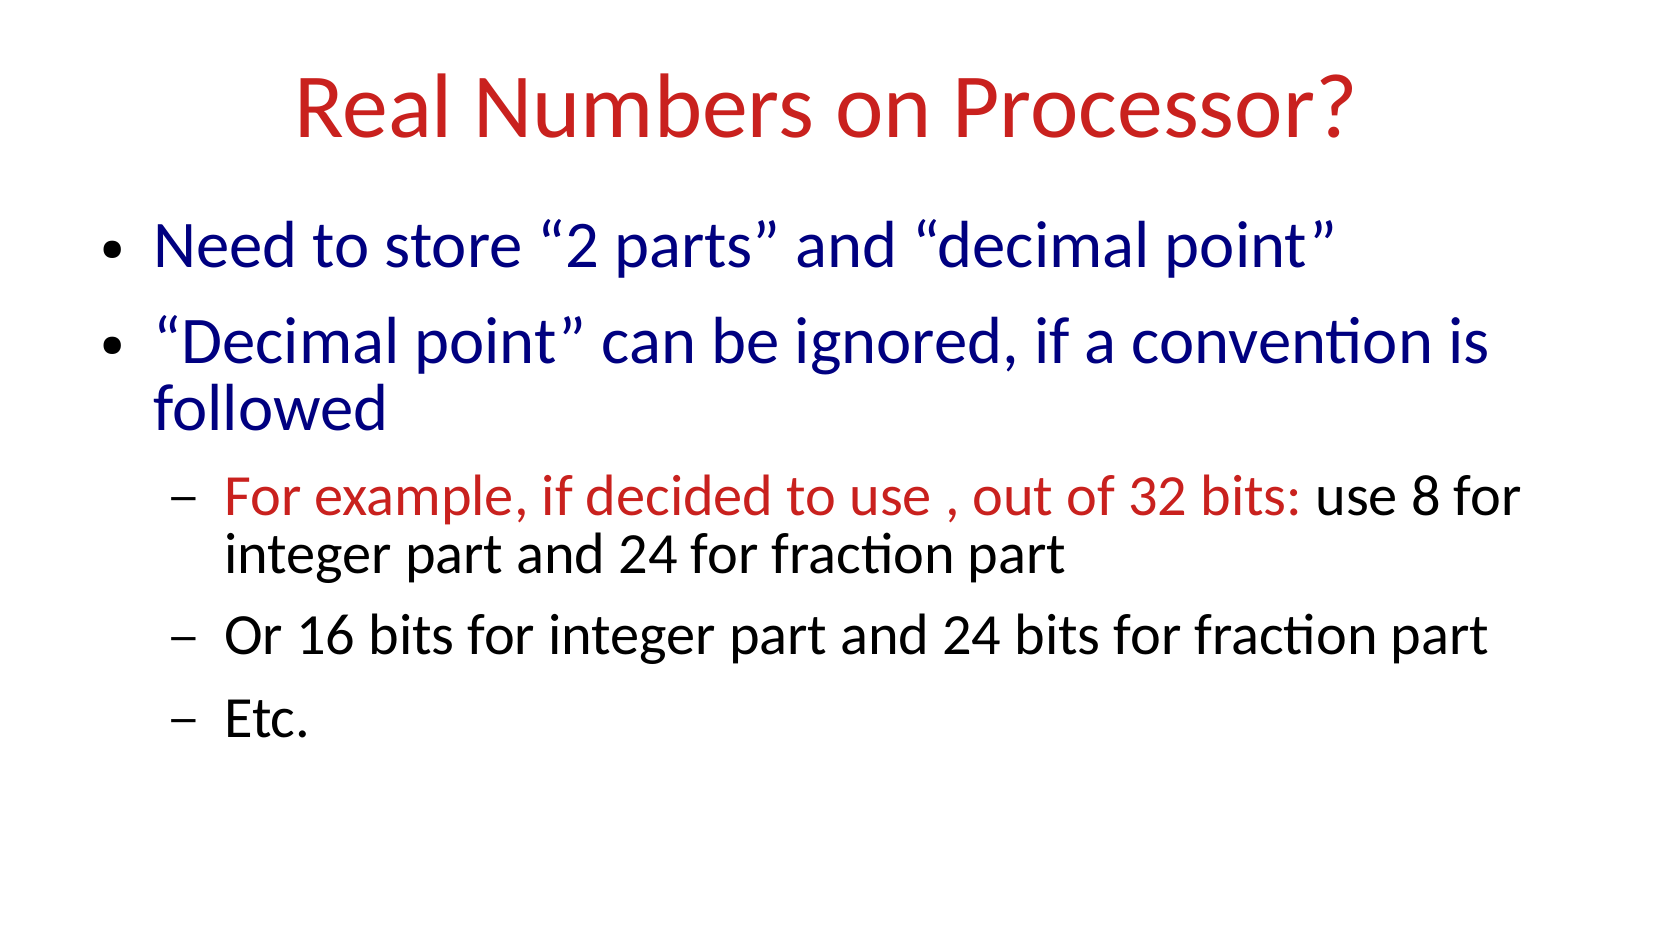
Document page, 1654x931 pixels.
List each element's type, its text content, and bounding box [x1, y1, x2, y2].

title Real Numbers on Processor? [82, 37, 1571, 193]
list Need to store “2 parts” and “decimal point” “Decimal point” can be ignored, if a convention is followed For example, if decided to use , out of 32 bits: use 8 for integer part and 24 for fraction part Or 16 bits for integer part and 24 bits for fraction part Etc. [82, 217, 1571, 758]
